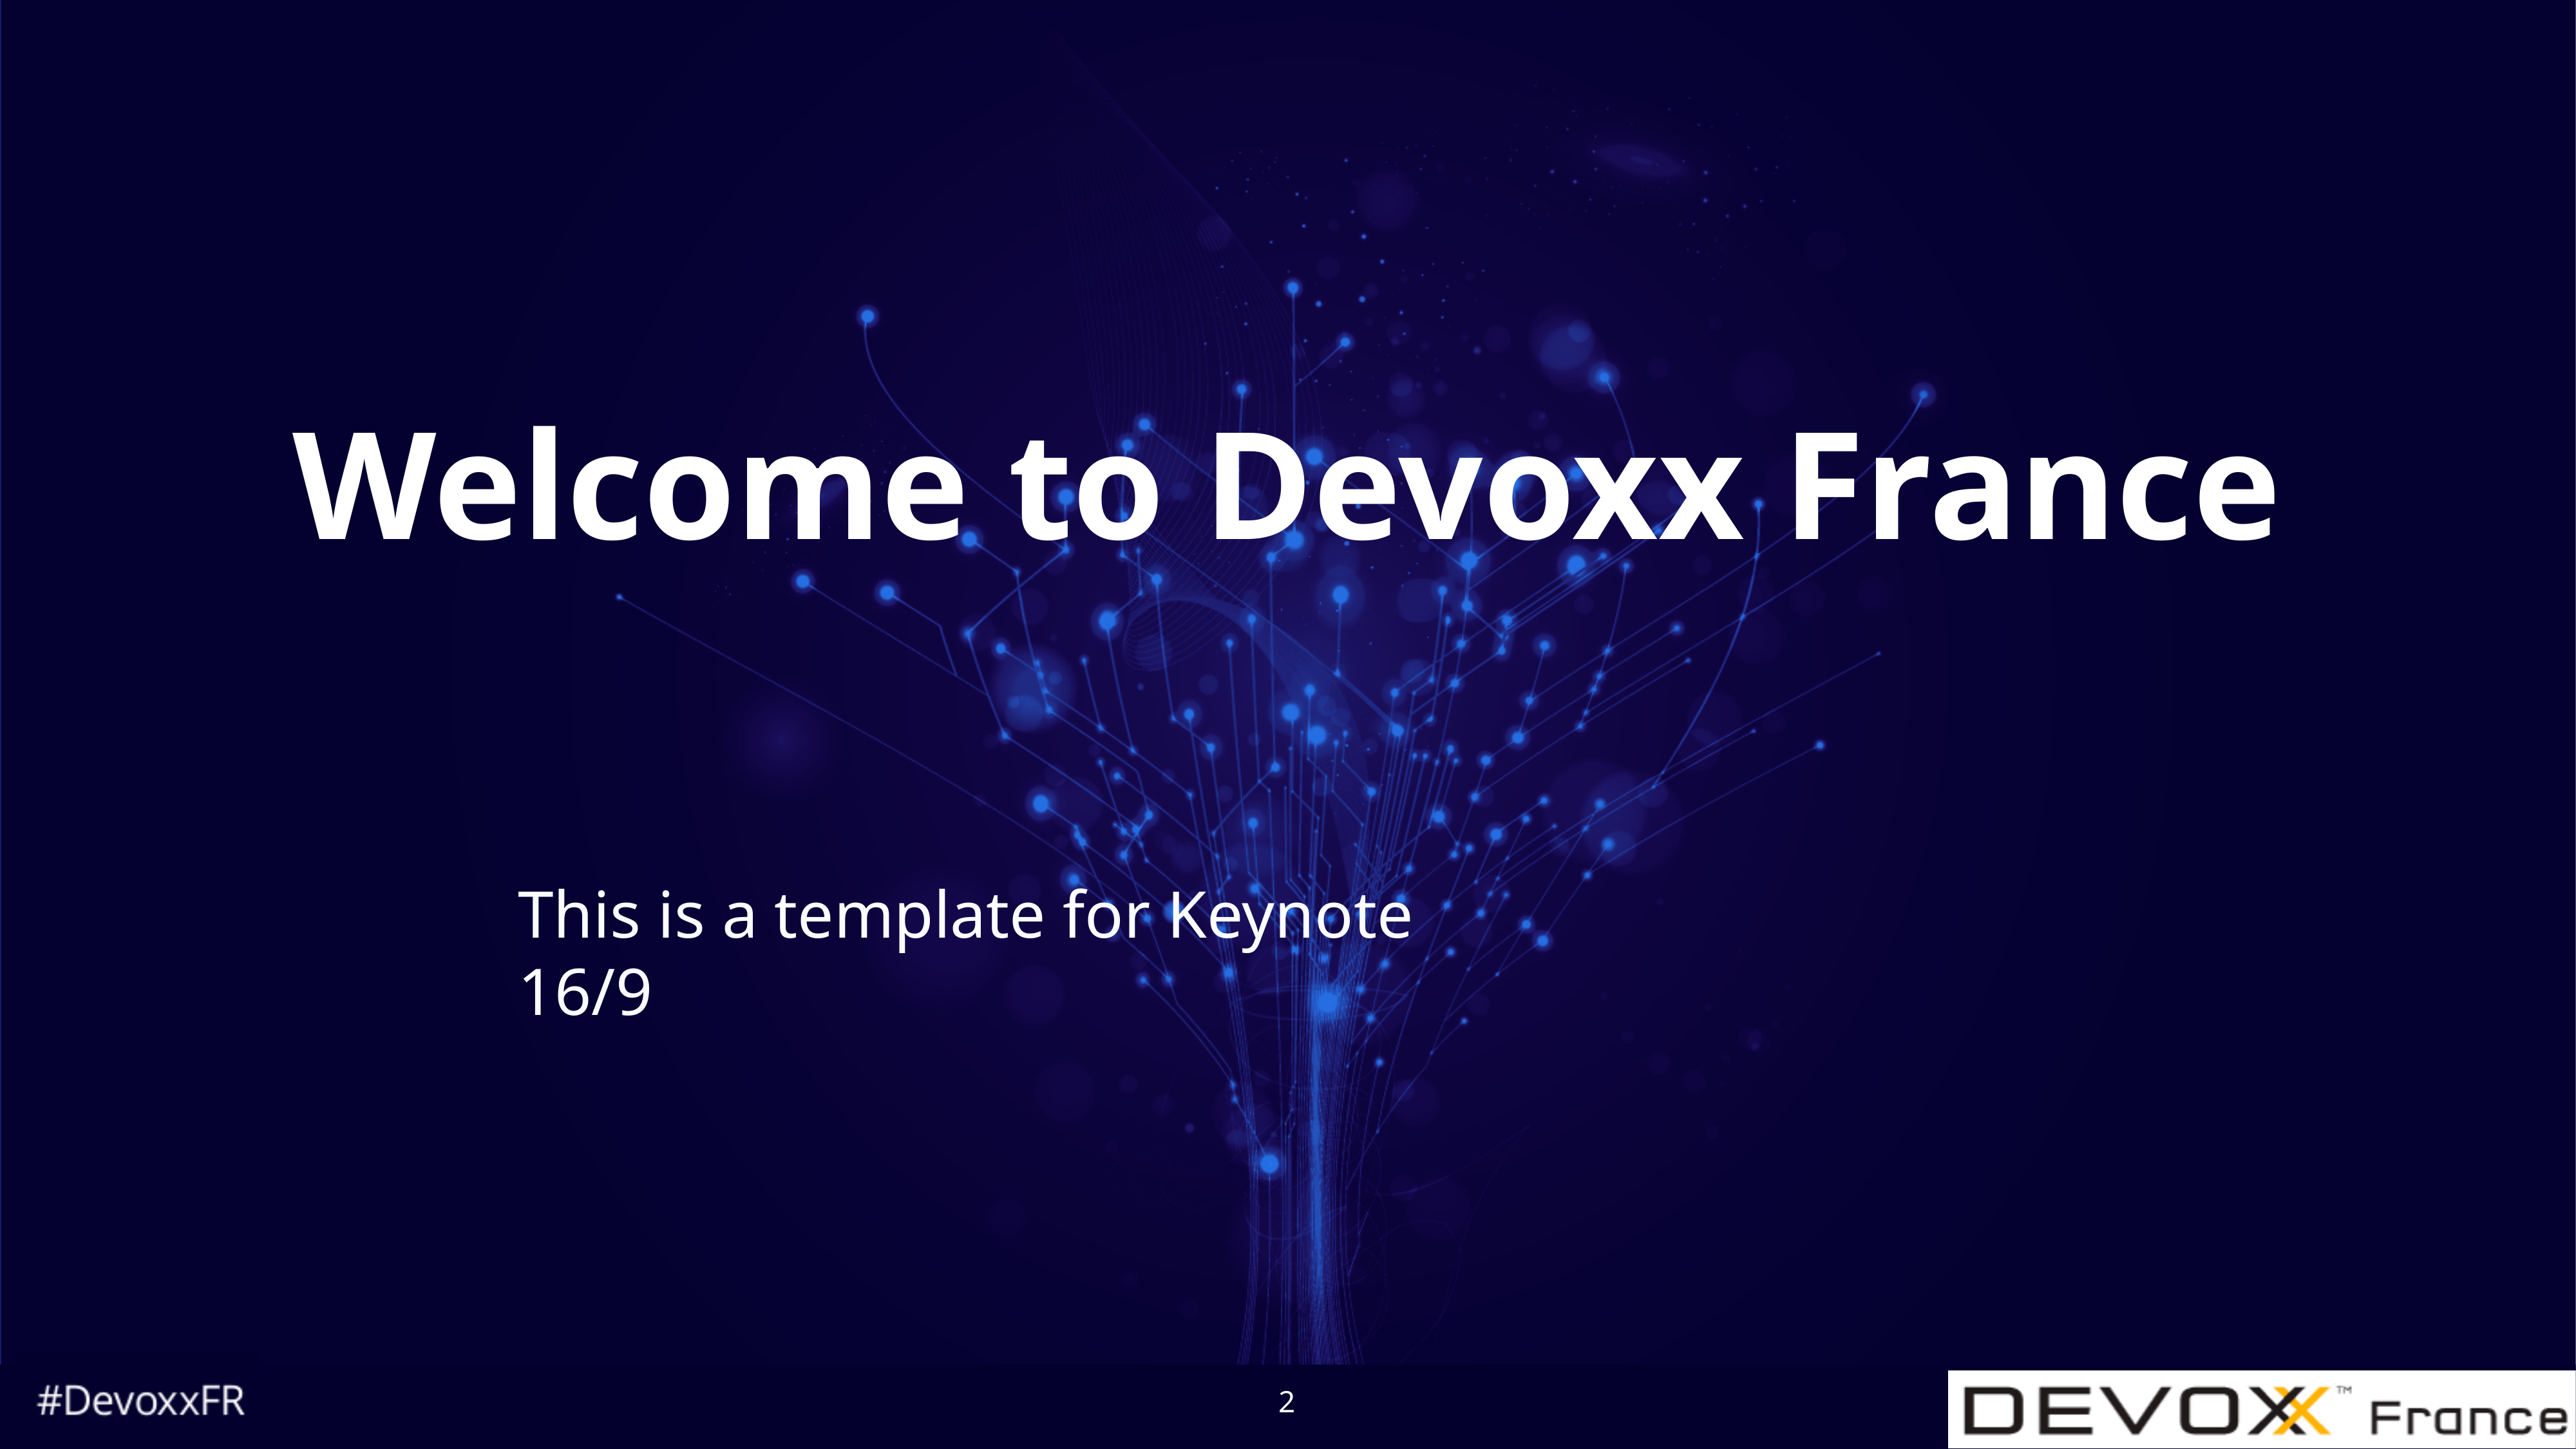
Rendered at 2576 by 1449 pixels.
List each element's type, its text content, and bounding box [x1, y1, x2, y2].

slide_number <number> [1270, 1375, 1304, 1427]
title Welcome to Devoxx France [250, 368, 2324, 577]
picture [0, 0, 2576, 1439]
picture [1948, 1370, 2576, 1448]
list This is a template for Keynote 16/9 [510, 866, 2065, 1167]
